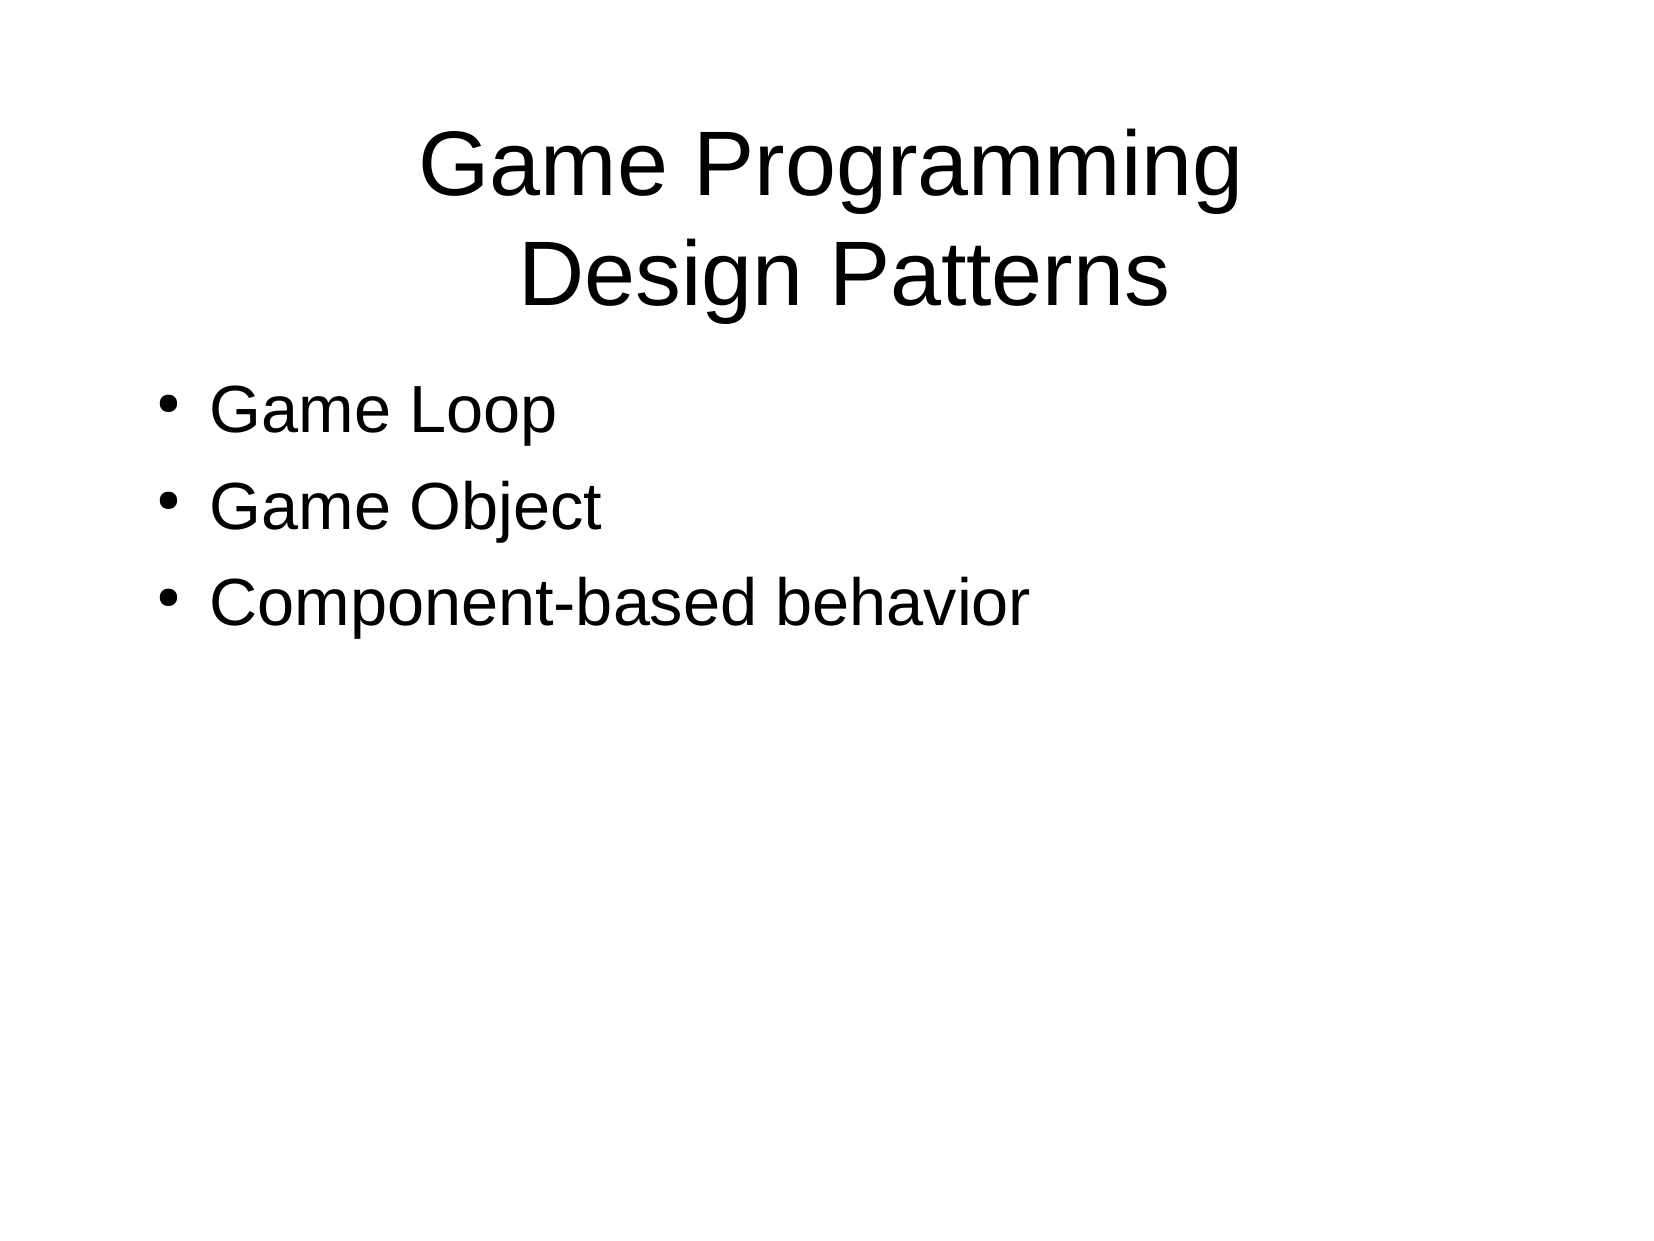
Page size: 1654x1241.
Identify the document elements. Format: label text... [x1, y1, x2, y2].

list Game Loop Game Object Component-based behavior [124, 358, 1530, 1103]
title Game Programming Design Patterns [124, 110, 1530, 317]
